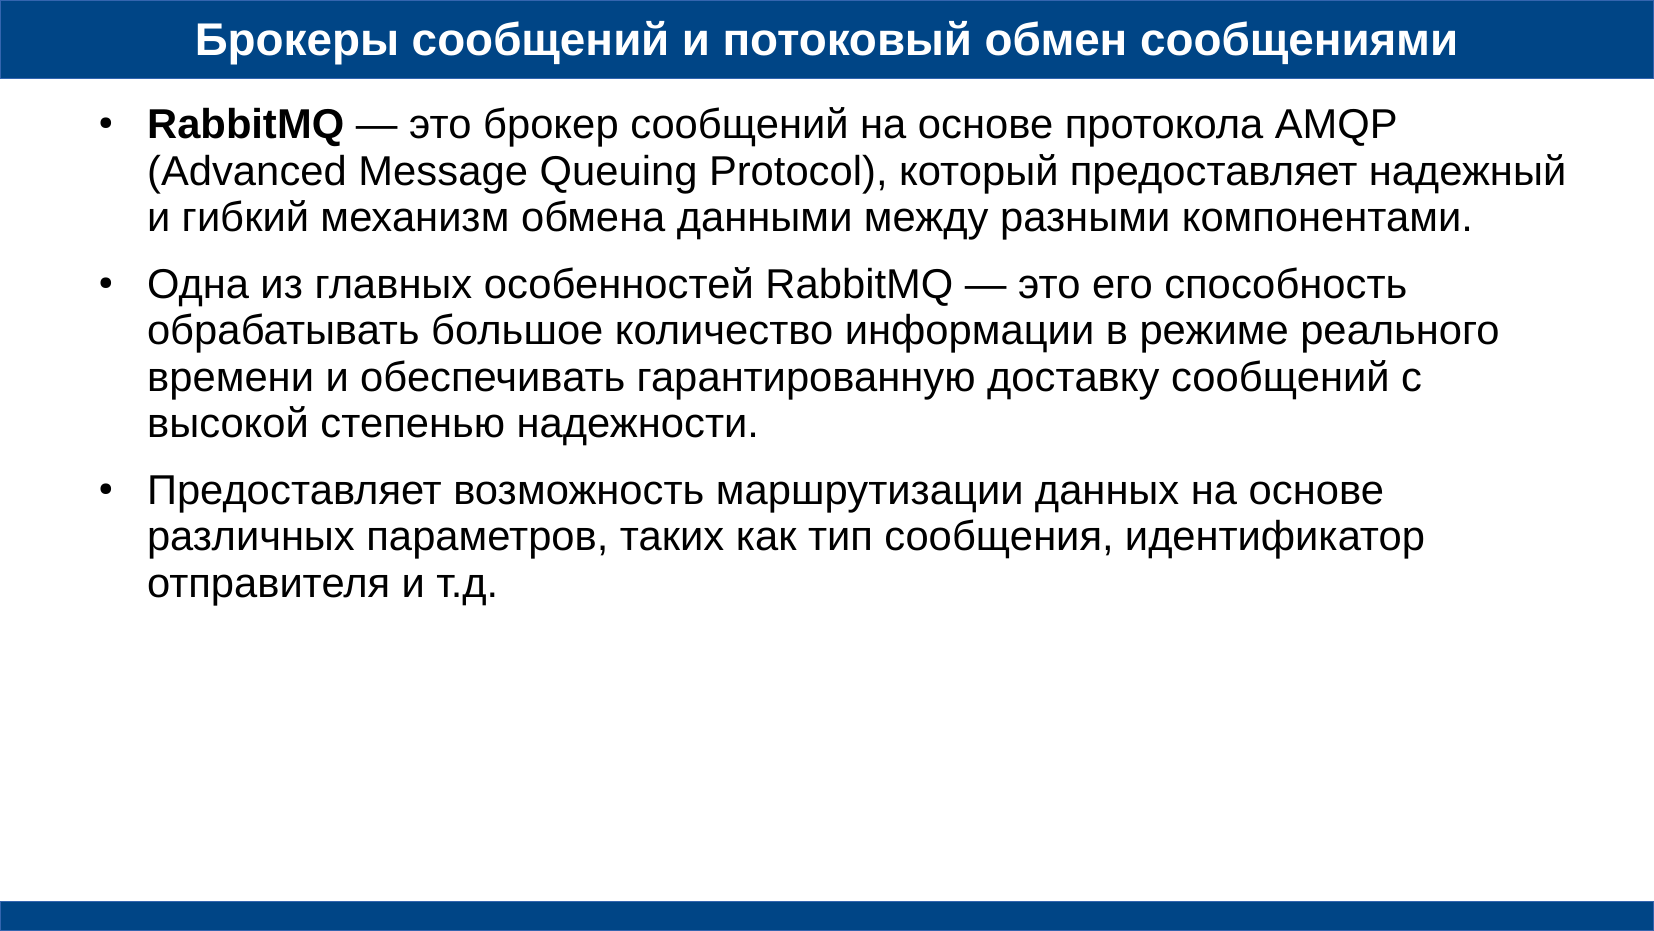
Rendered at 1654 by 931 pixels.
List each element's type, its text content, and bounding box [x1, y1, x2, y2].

list RabbitMQ — это брокер сообщений на основе протокола AMQP (Advanced Message Queuing Protocol), который предоставляет надежный и гибкий механизм обмена данными между разными компонентами. Одна из главных особенностей RabbitMQ — это его способность обрабатывать большое количество информации в режиме реального времени и обеспечивать гарантированную доставку сообщений с высокой степенью надежности. Предоставляет возможность маршрутизации данных на основе различных параметров, таких как тип сообщения, идентификатор отправителя и т.д. [82, 101, 1571, 641]
title Брокеры сообщений и потоковый обмен сообщениями [0, 0, 1654, 79]
